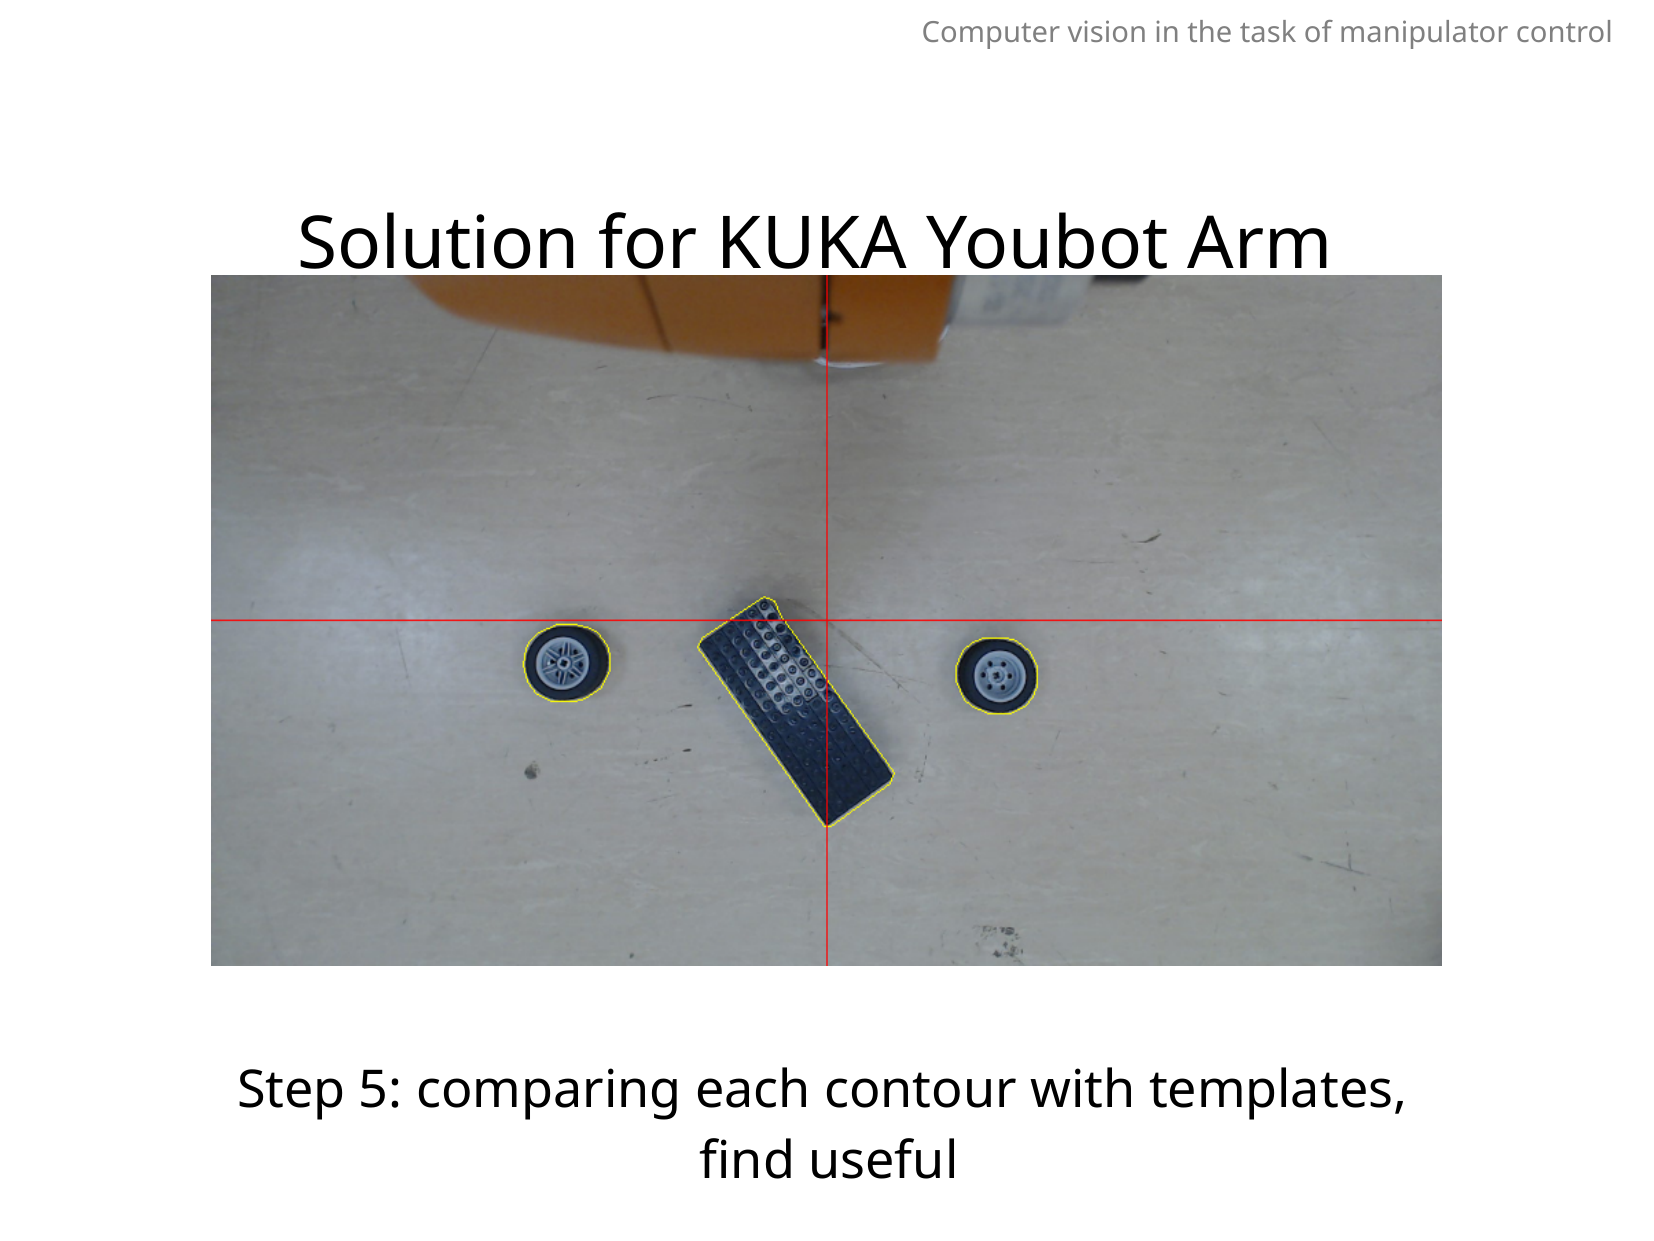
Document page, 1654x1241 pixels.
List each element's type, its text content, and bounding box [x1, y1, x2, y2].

text_box Computer vision in the task of manipulator control [881, 0, 1654, 65]
picture [211, 275, 1442, 966]
text_box Step 5: comparing each contour with templates, find useful [222, 1045, 1432, 1164]
text_box Solution for KUKA Youbot Arm [282, 183, 1371, 271]
